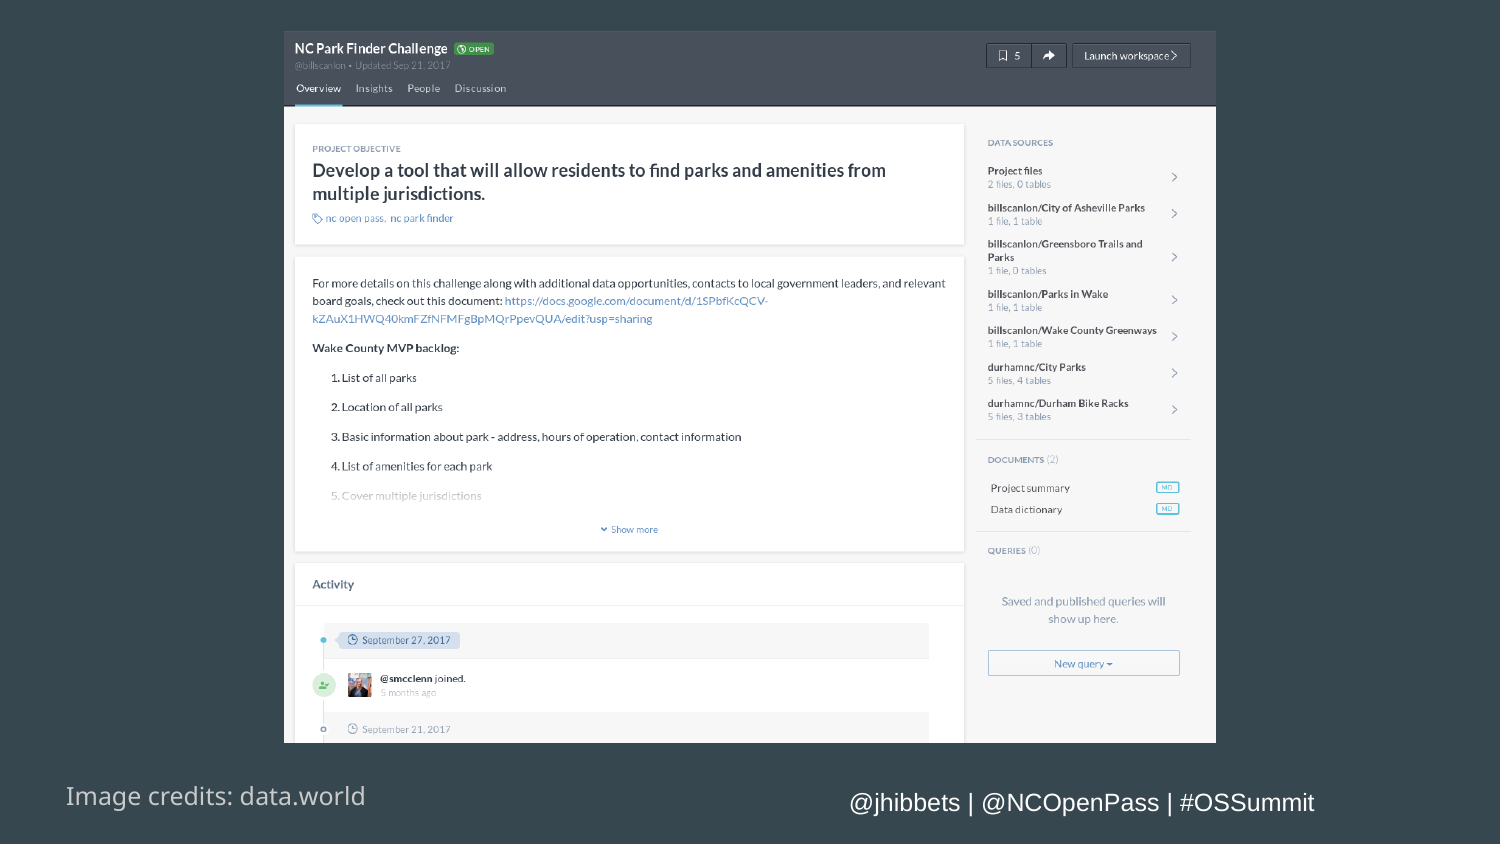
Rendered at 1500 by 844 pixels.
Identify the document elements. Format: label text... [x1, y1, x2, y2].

picture [284, 31, 1216, 743]
text_box Image credits: data.world [51, 761, 1449, 825]
